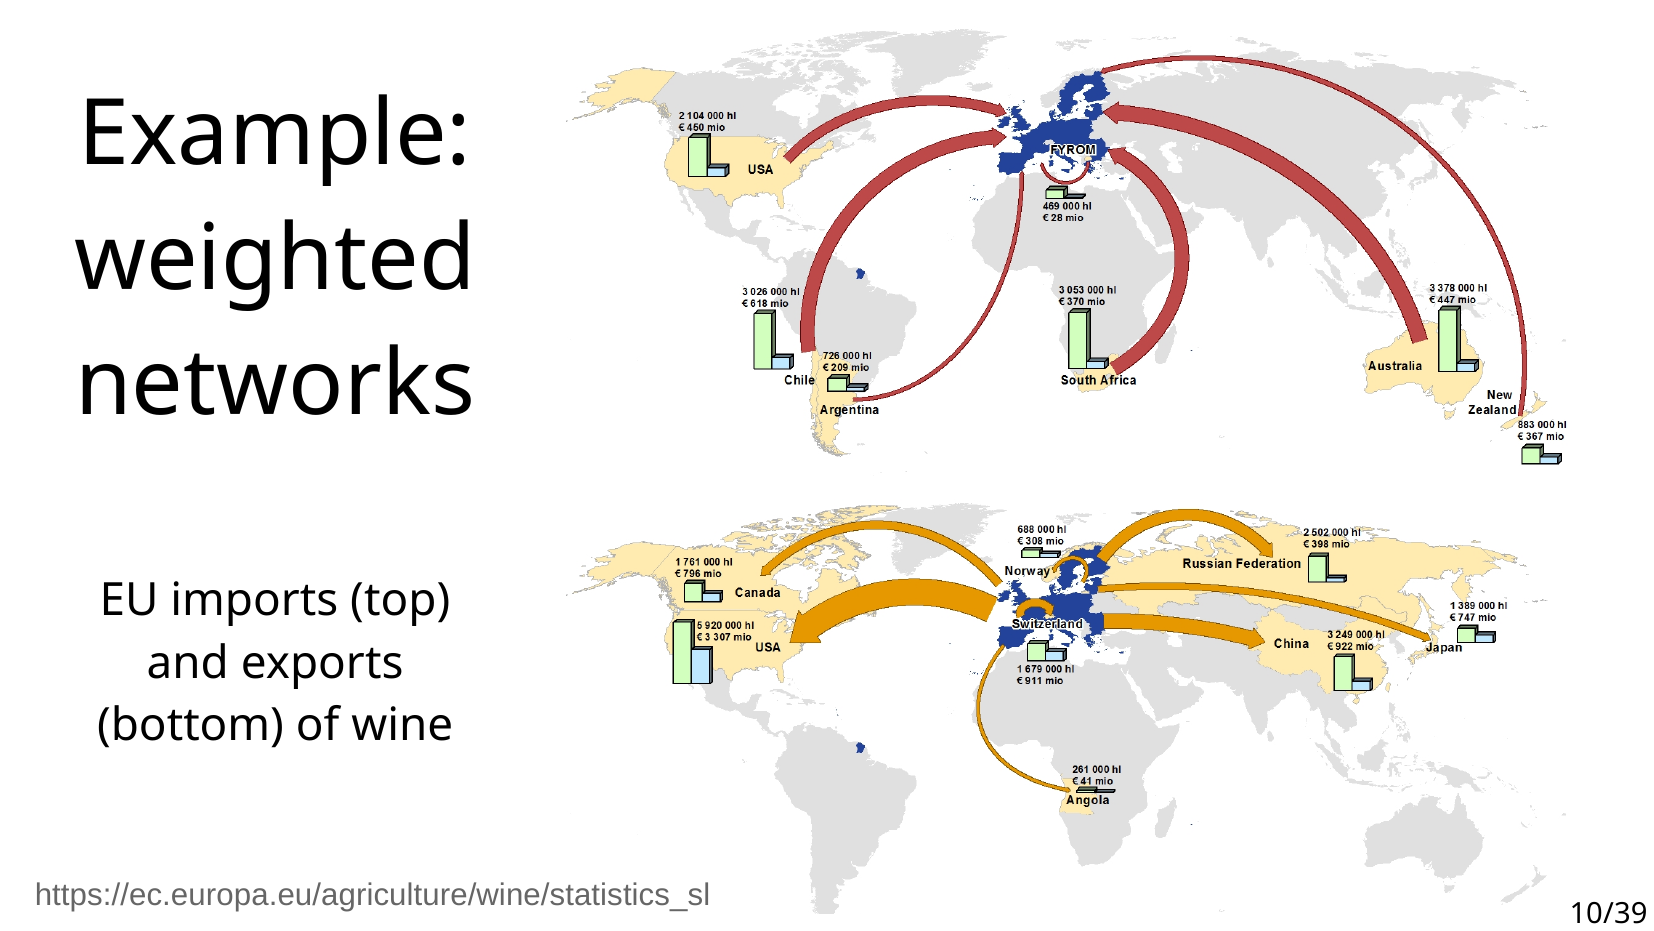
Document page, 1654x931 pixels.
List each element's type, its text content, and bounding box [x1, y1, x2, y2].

picture [565, 8, 1573, 476]
picture [561, 482, 1569, 914]
title Example: weighted networks EU imports (top) and exports (bottom) of wine [71, 56, 480, 766]
text_box https://ec.europa.eu/agriculture/wine/statistics_sl [20, 870, 946, 927]
